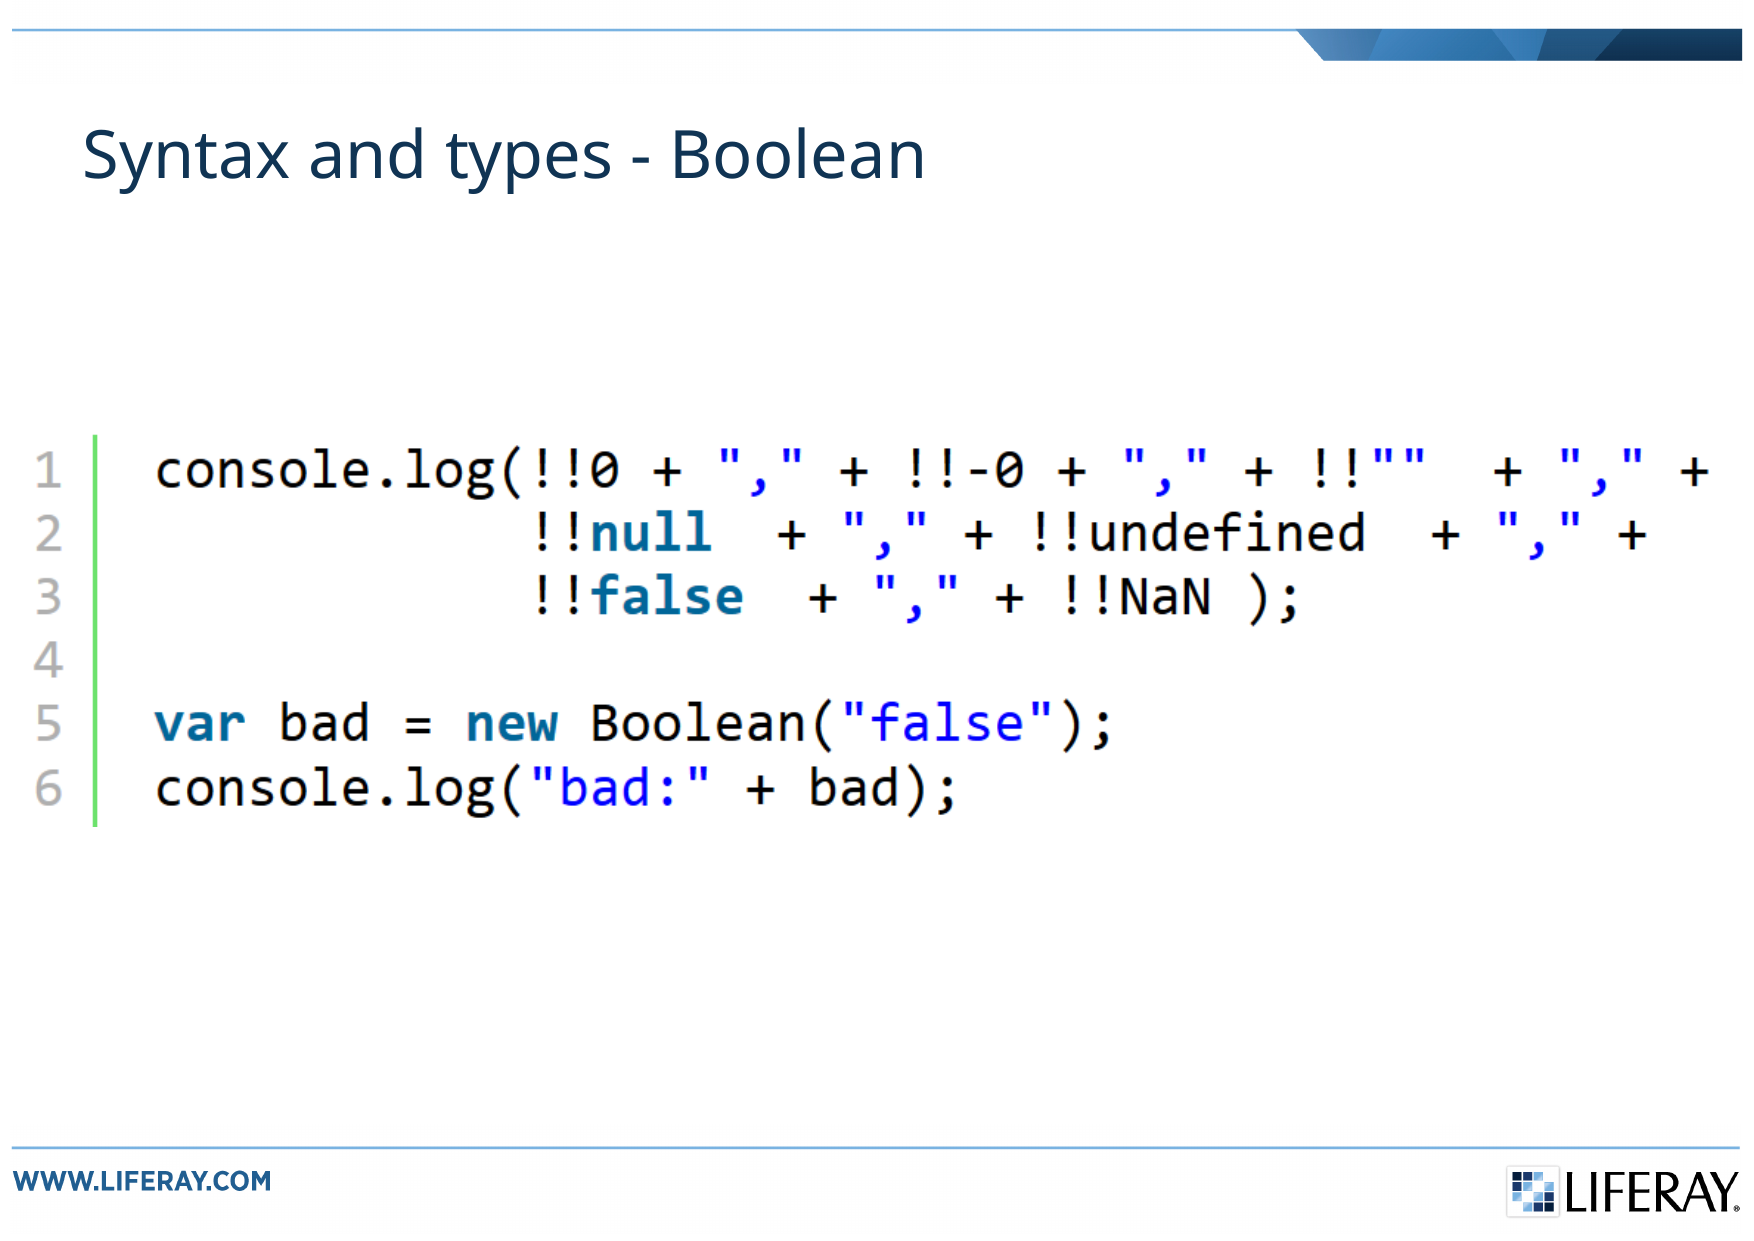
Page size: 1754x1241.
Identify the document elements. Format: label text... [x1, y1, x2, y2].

picture [12, 0, 1743, 84]
picture [6, 417, 1726, 827]
picture [10, 1124, 1741, 1234]
title Syntax and types - Boolean [82, 49, 1571, 257]
